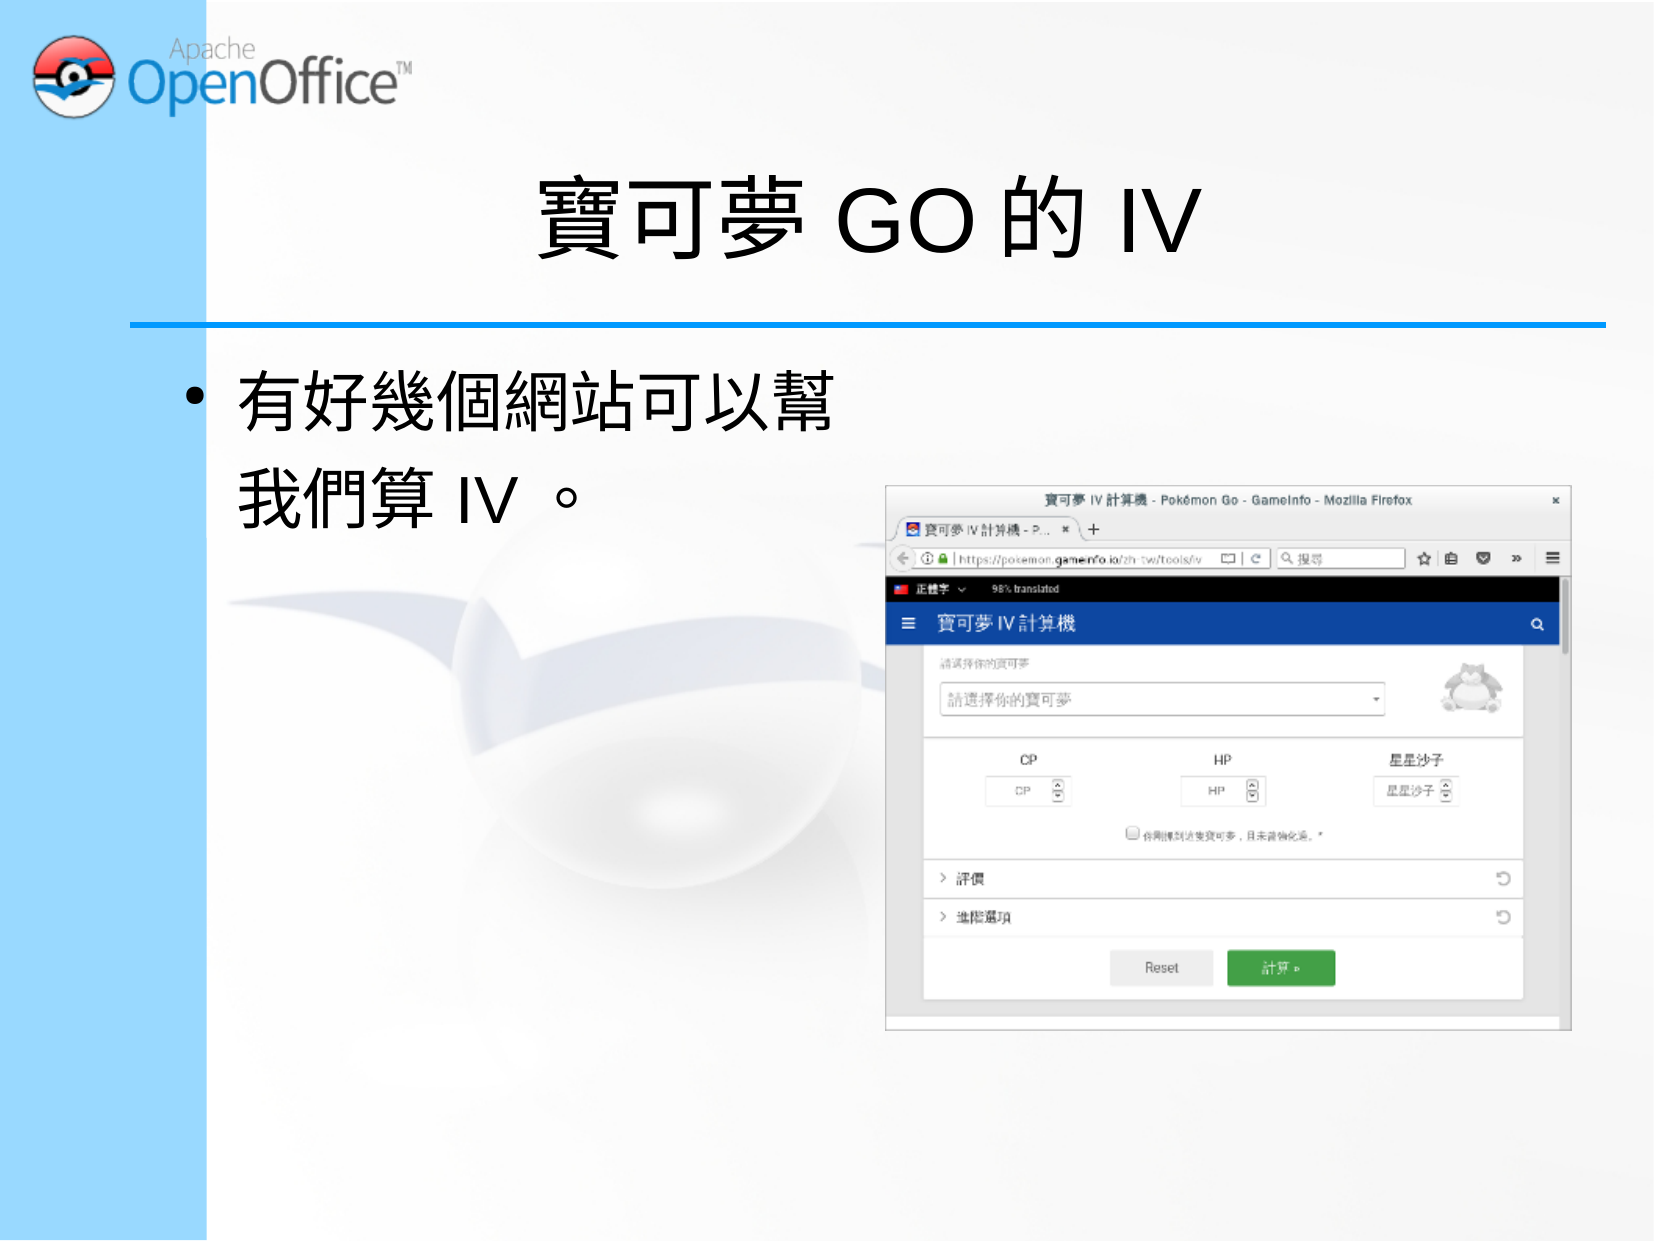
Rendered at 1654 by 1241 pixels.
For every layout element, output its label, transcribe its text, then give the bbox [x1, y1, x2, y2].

title 寶可夢GO的IV [165, 108, 1571, 316]
list 有好幾個網站可以幫我們算IV。 [165, 349, 852, 1168]
picture [31, 2, 1654, 1241]
